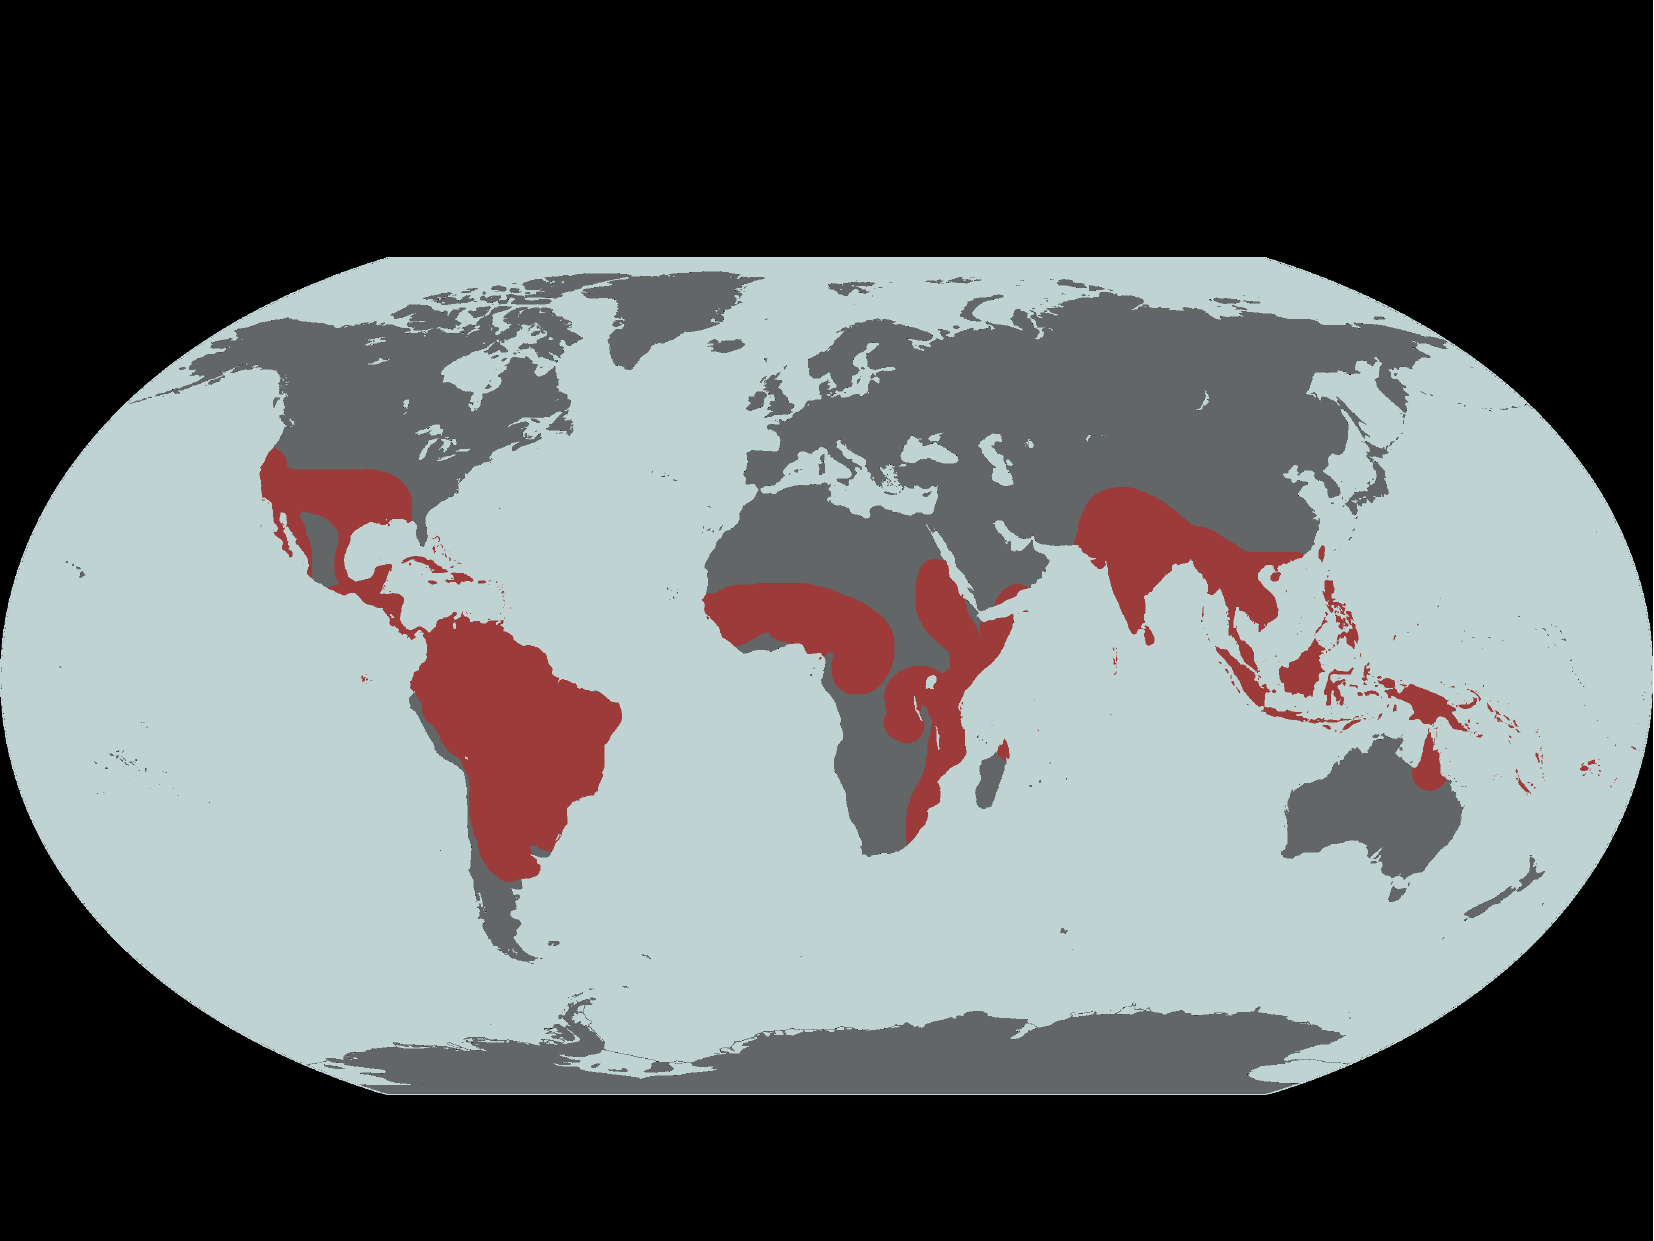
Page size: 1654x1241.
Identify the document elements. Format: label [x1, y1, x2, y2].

picture [0, 257, 1653, 1095]
